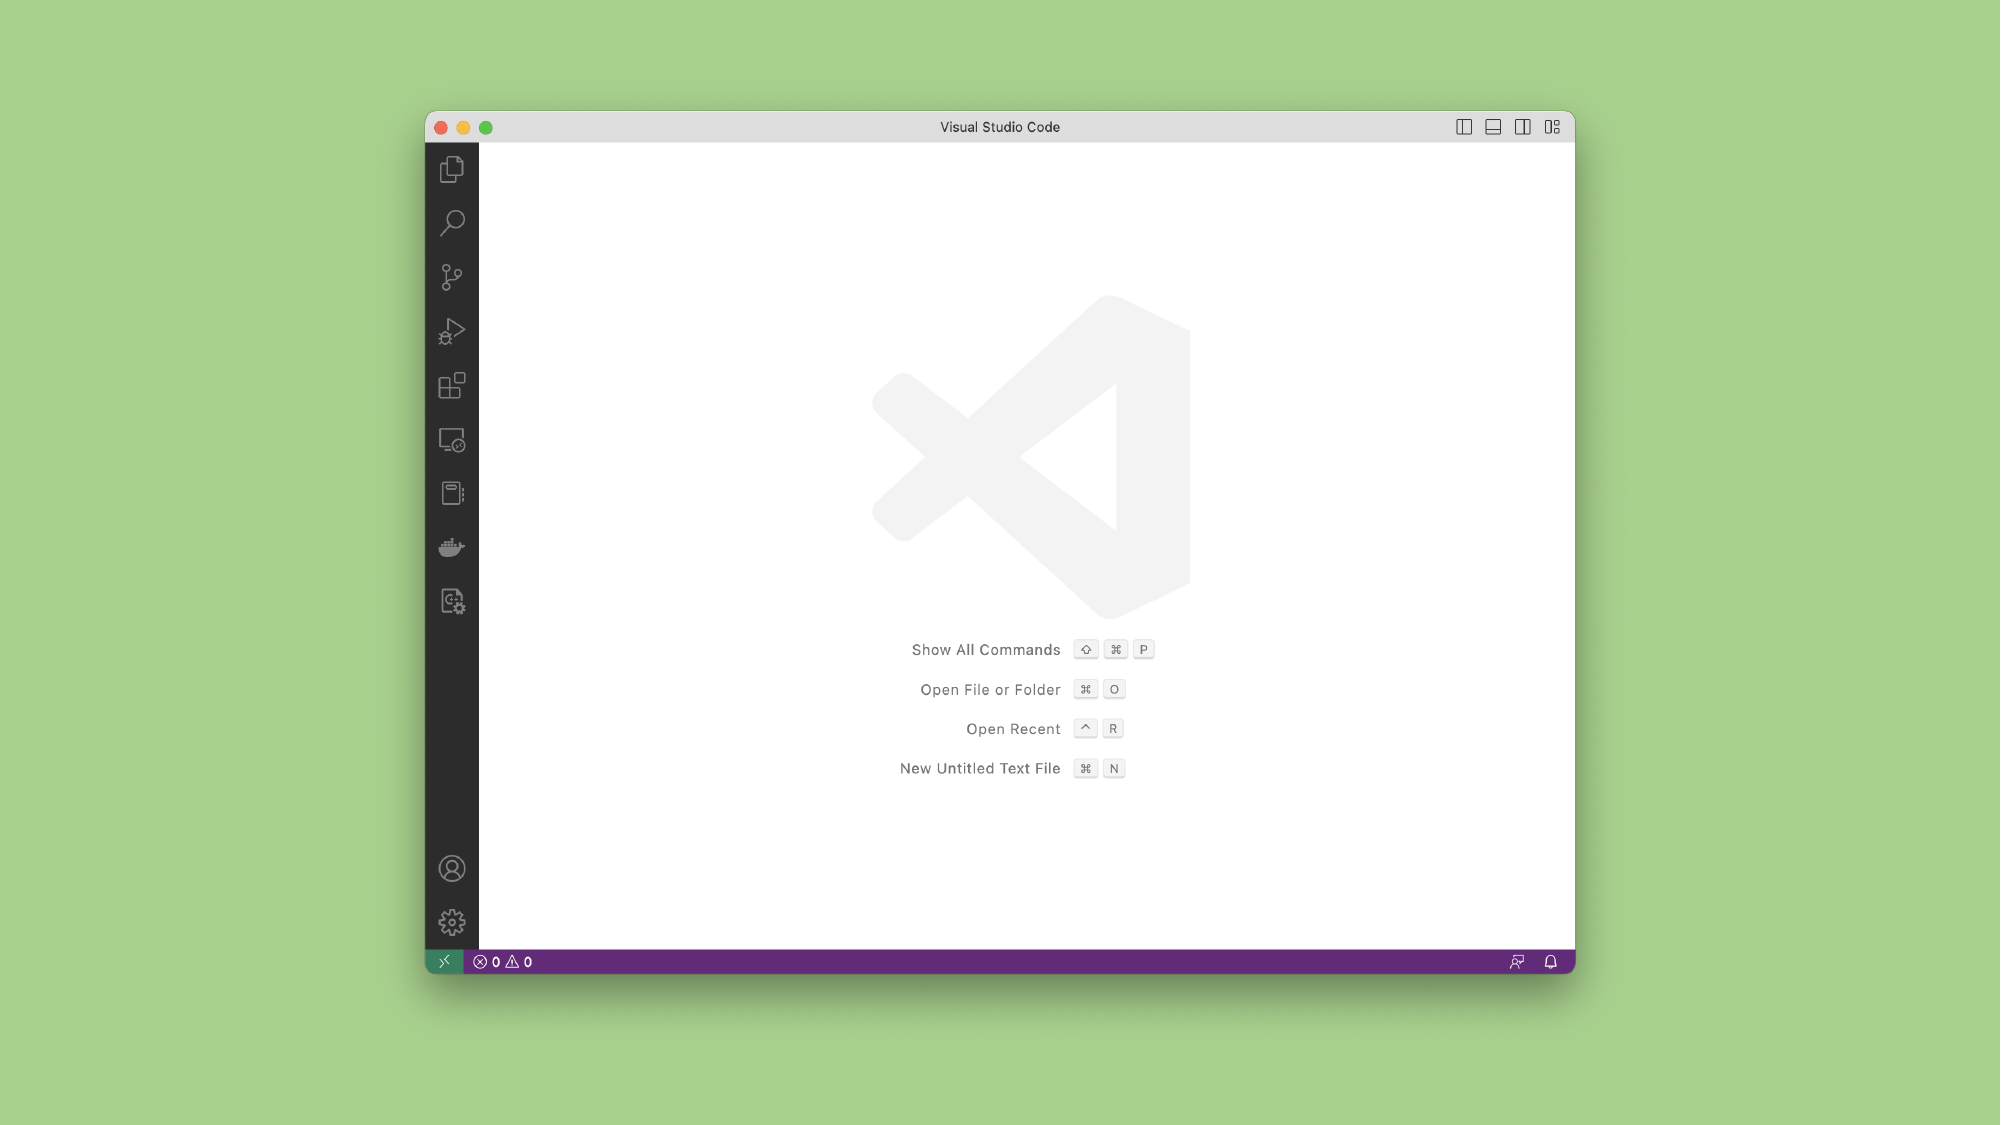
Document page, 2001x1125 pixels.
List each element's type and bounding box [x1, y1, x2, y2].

picture [362, 68, 1638, 1057]
